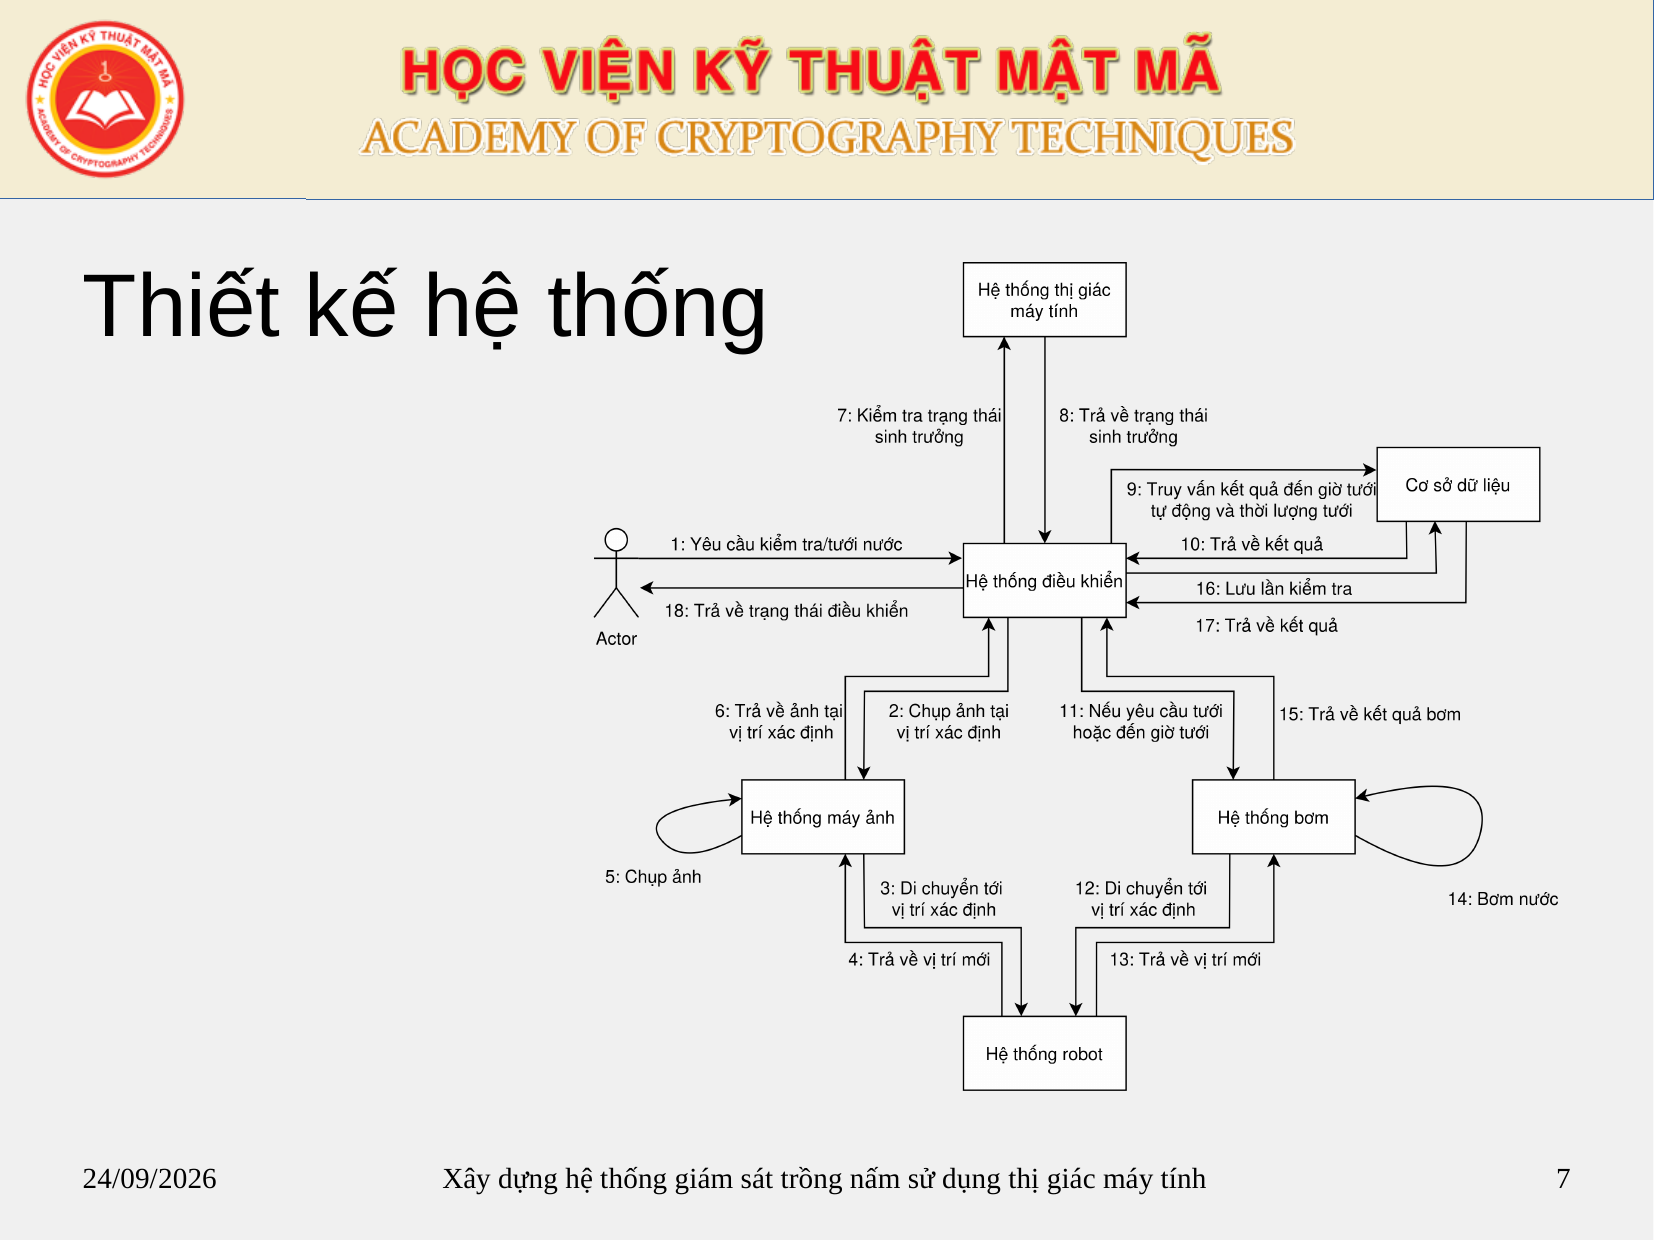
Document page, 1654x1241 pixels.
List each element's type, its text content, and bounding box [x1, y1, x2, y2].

picture [358, 31, 1296, 165]
picture [17, 11, 194, 188]
picture [586, 262, 1576, 1091]
title Thiết kế hệ thống [82, 236, 1576, 375]
